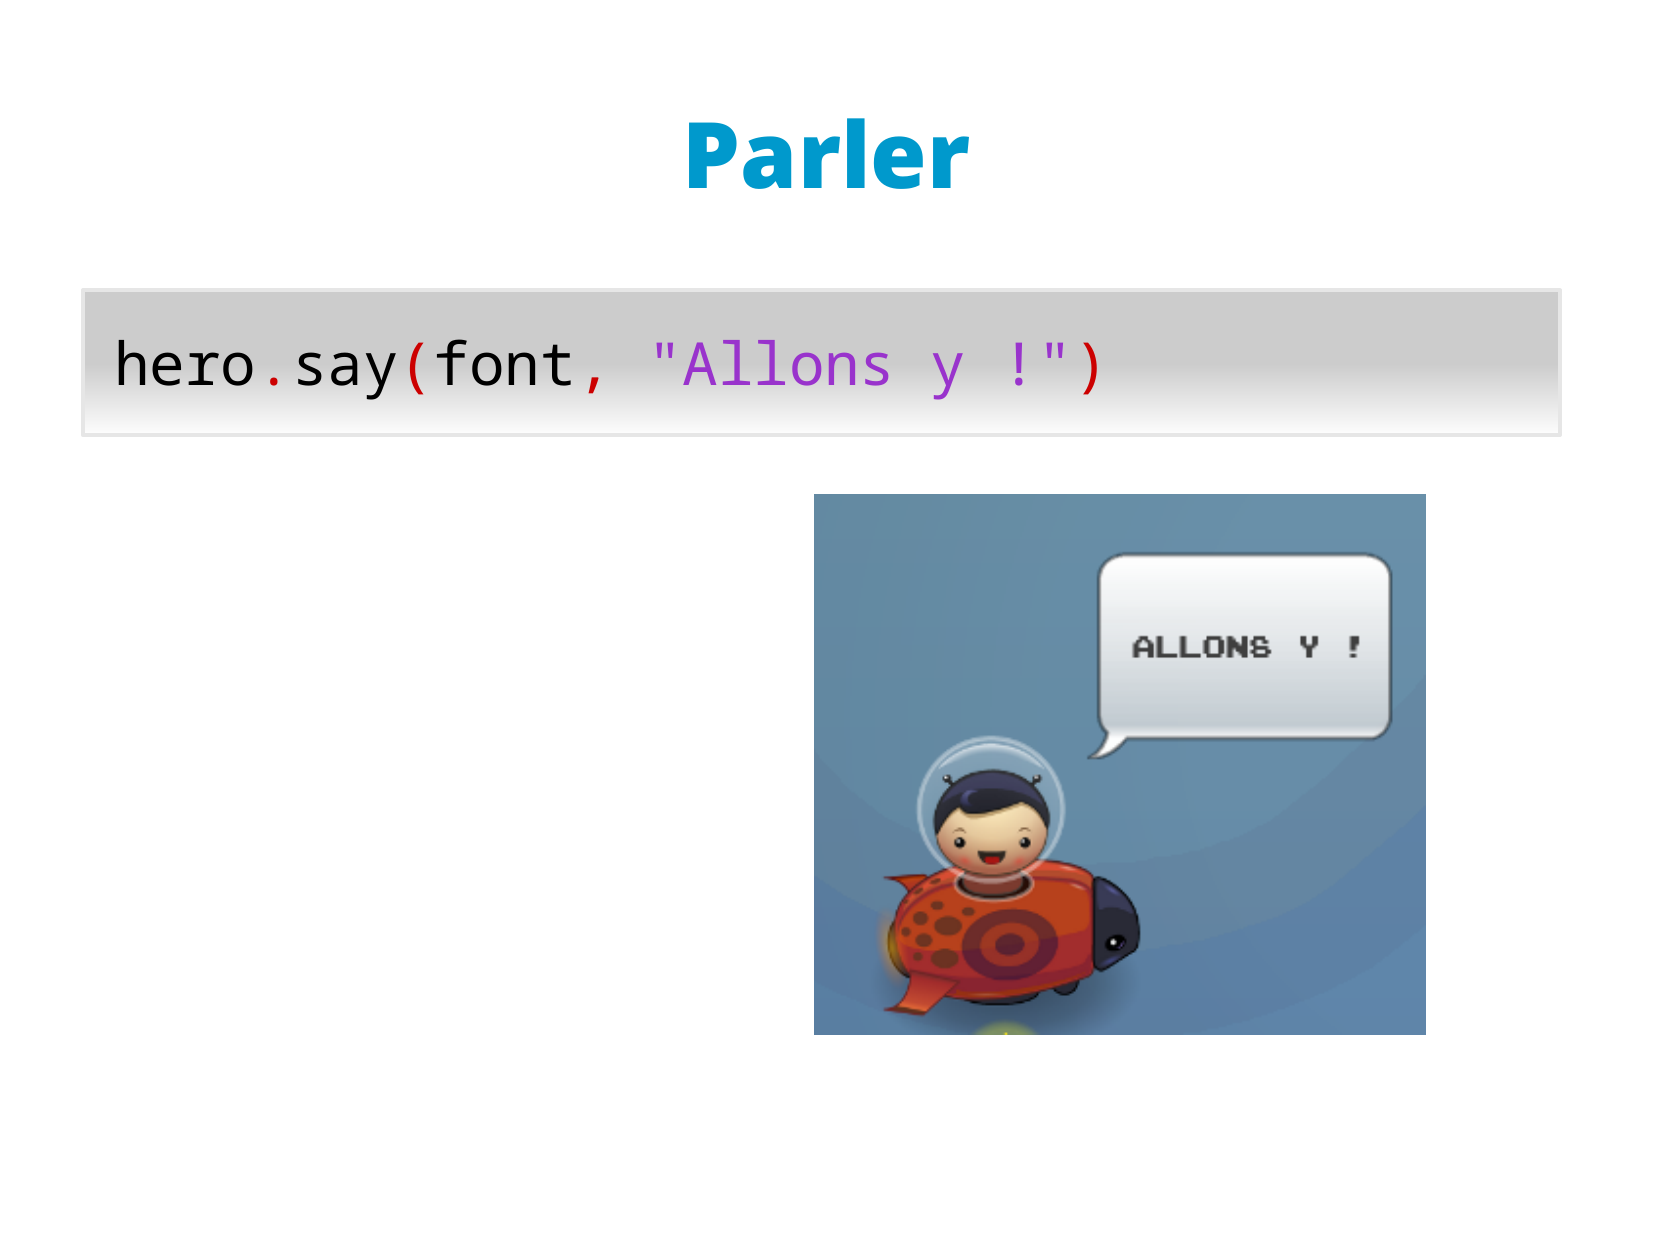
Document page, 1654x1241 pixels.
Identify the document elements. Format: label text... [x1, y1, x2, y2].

list hero.say(font, "Allons y !") [82, 290, 1561, 436]
picture [814, 494, 1426, 1036]
title Parler [82, 49, 1571, 257]
